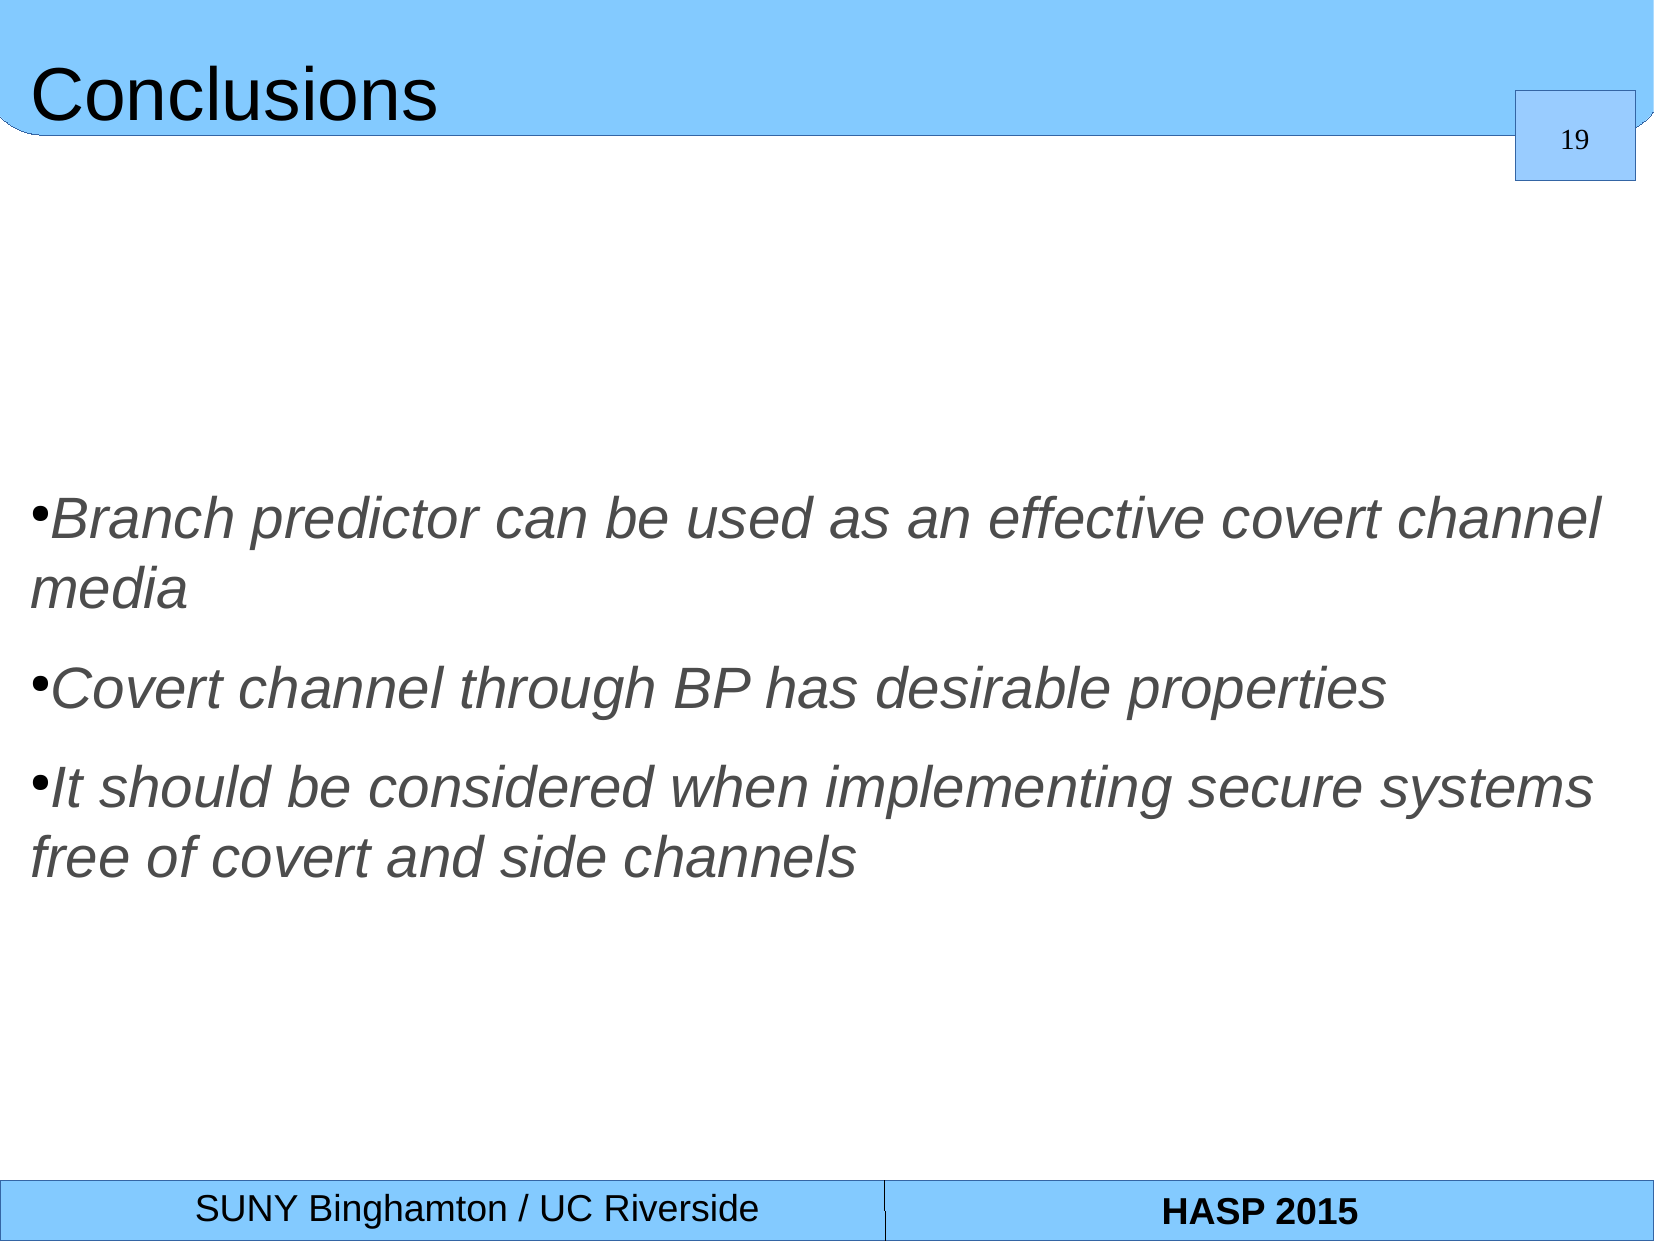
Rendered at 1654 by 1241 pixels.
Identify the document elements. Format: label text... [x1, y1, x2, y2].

text_box [1515, 131, 1636, 166]
title Conclusions [30, 45, 1636, 131]
list Branch predictor can be used as an effective covert channel media Covert channel through BP has desirable properties It should be considered when implementing secure systems free of covert and side channels [30, 480, 1636, 1201]
